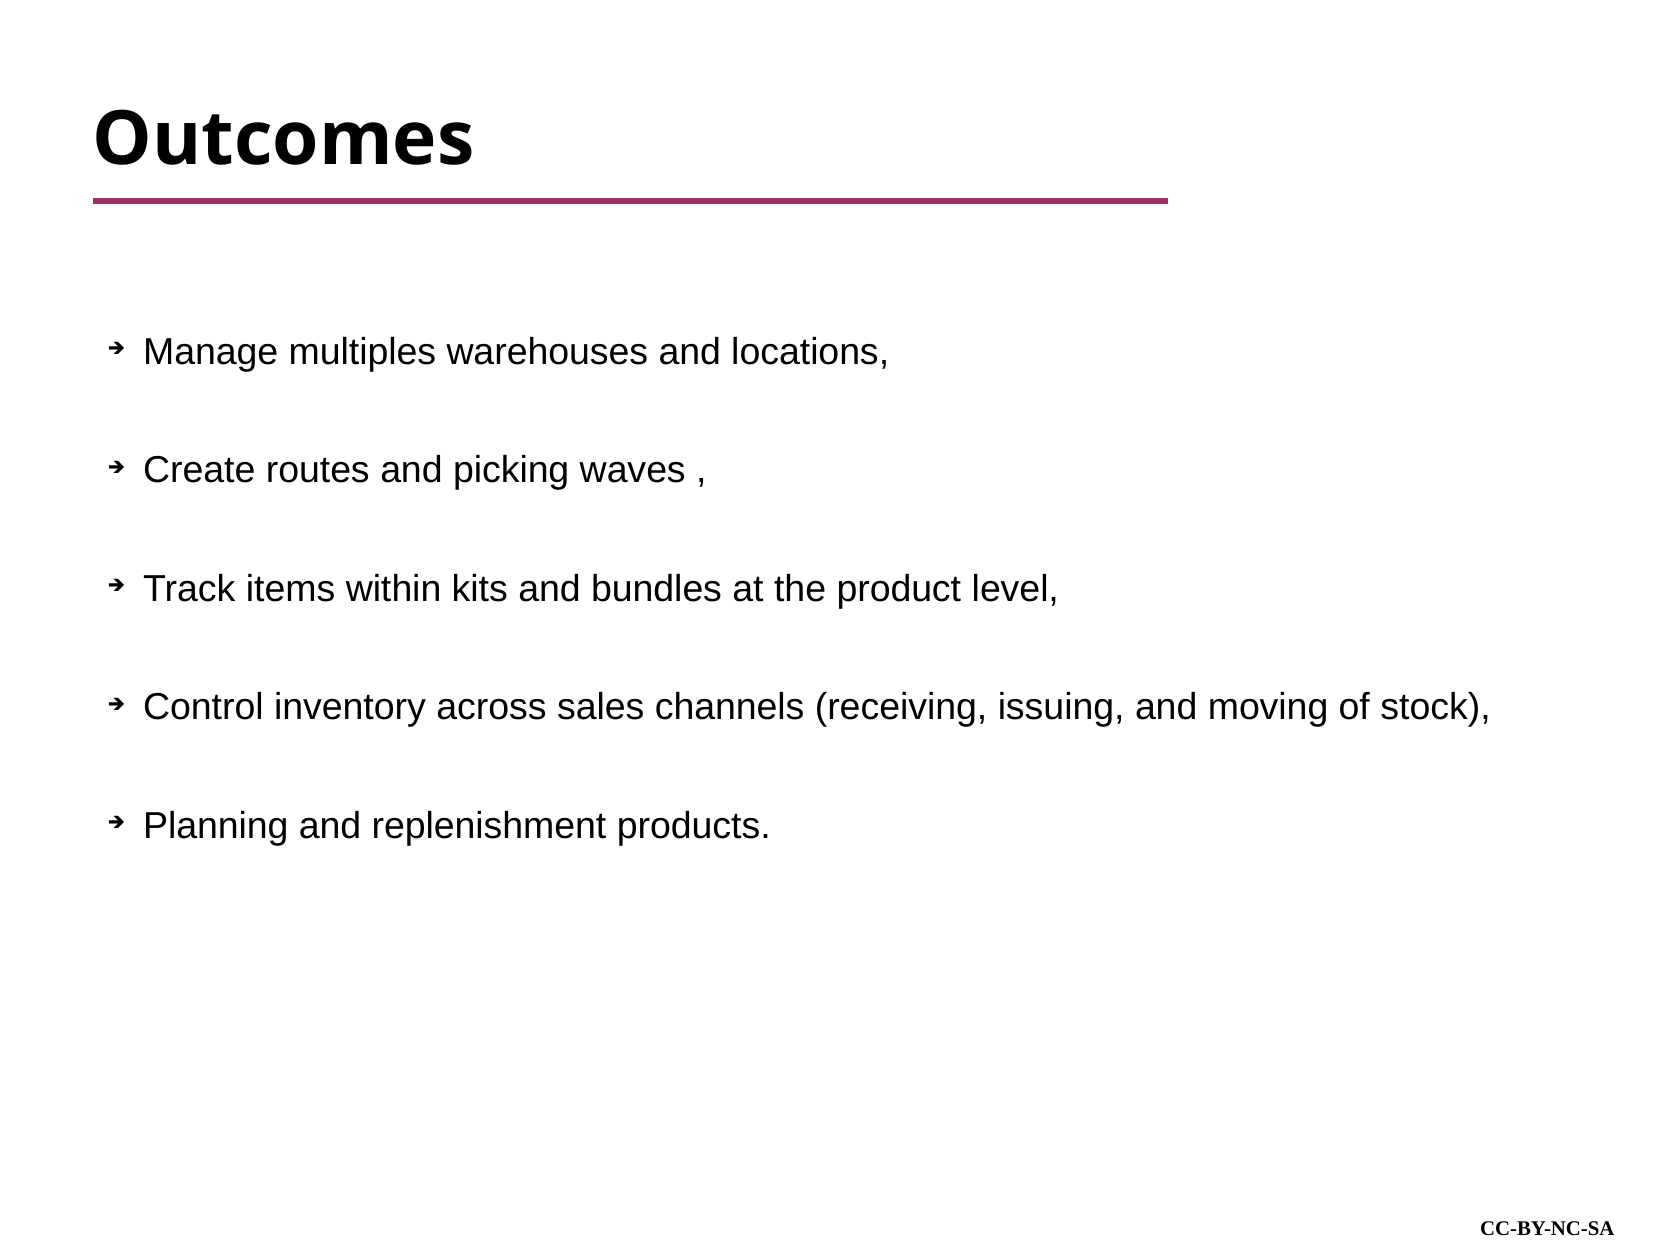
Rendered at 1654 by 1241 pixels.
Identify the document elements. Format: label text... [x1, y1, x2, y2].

text_box Manage multiples warehouses and locations, Create routes and picking waves , Track items within kits and bundles at the product level, Control inventory across sales channels (receiving, issuing, and moving of stock), Planning and replenishment products. [92, 259, 1546, 1154]
title Outcomes [93, 31, 1570, 239]
text_box [92, 238, 1570, 1228]
